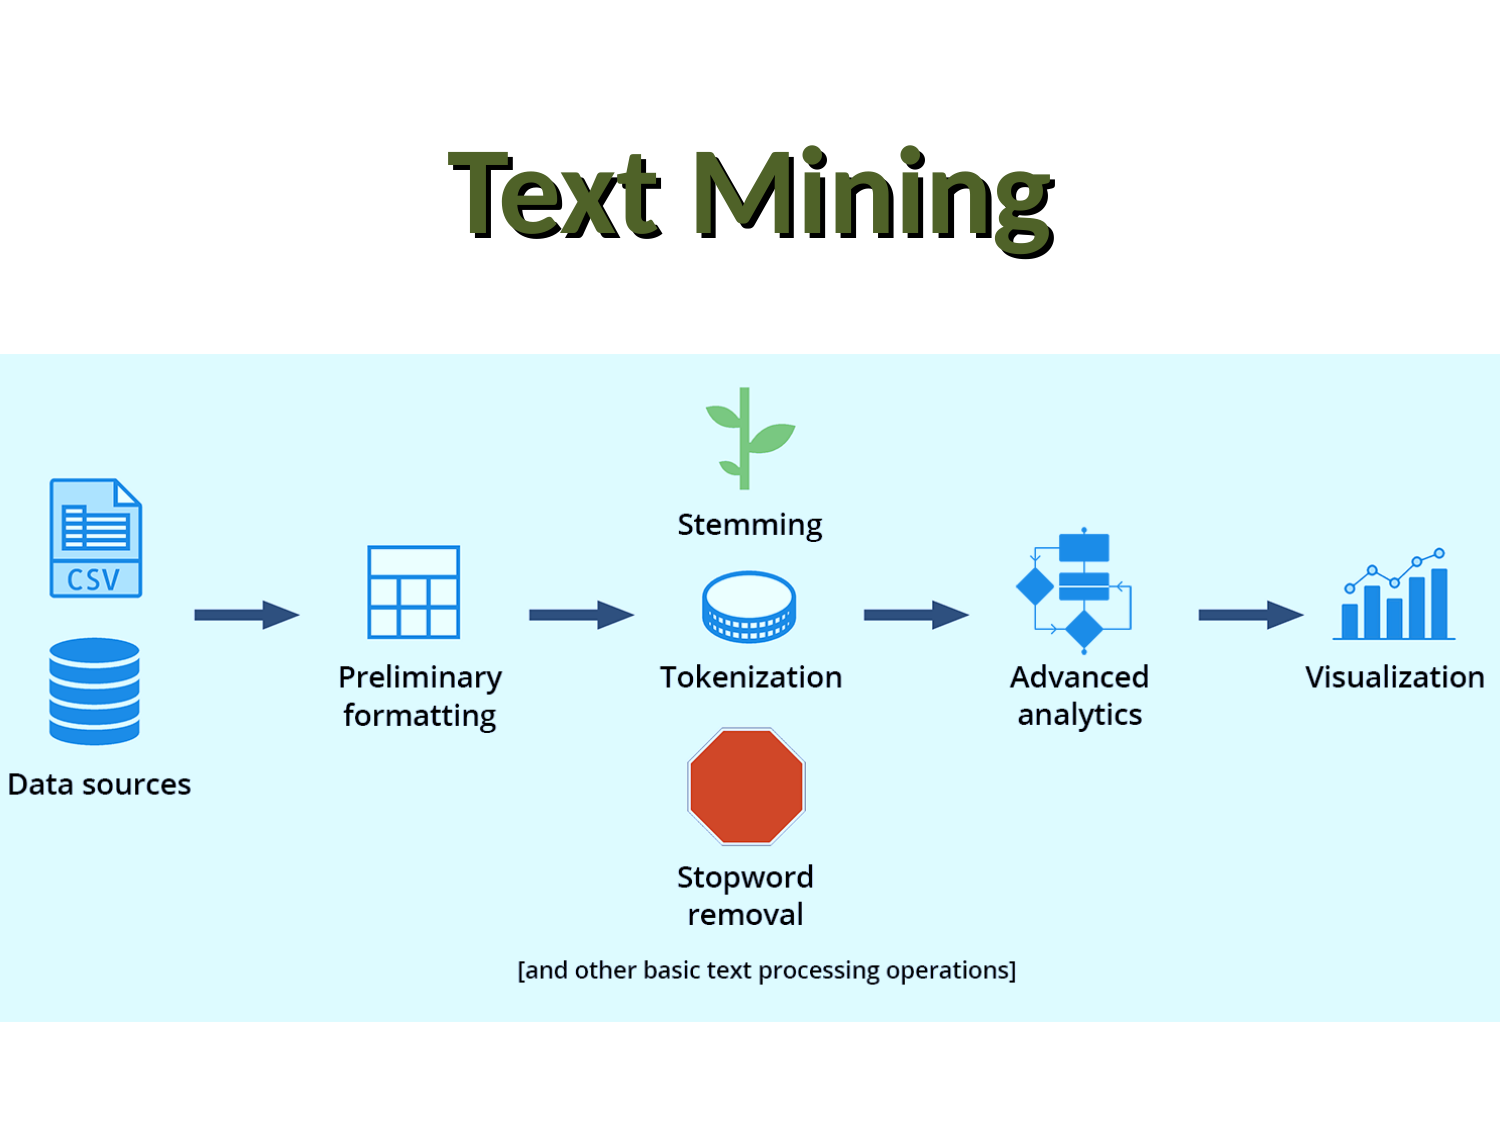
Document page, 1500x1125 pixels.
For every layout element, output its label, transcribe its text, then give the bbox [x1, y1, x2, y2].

title Text Mining [75, 90, 1426, 278]
picture [0, 355, 1500, 1022]
